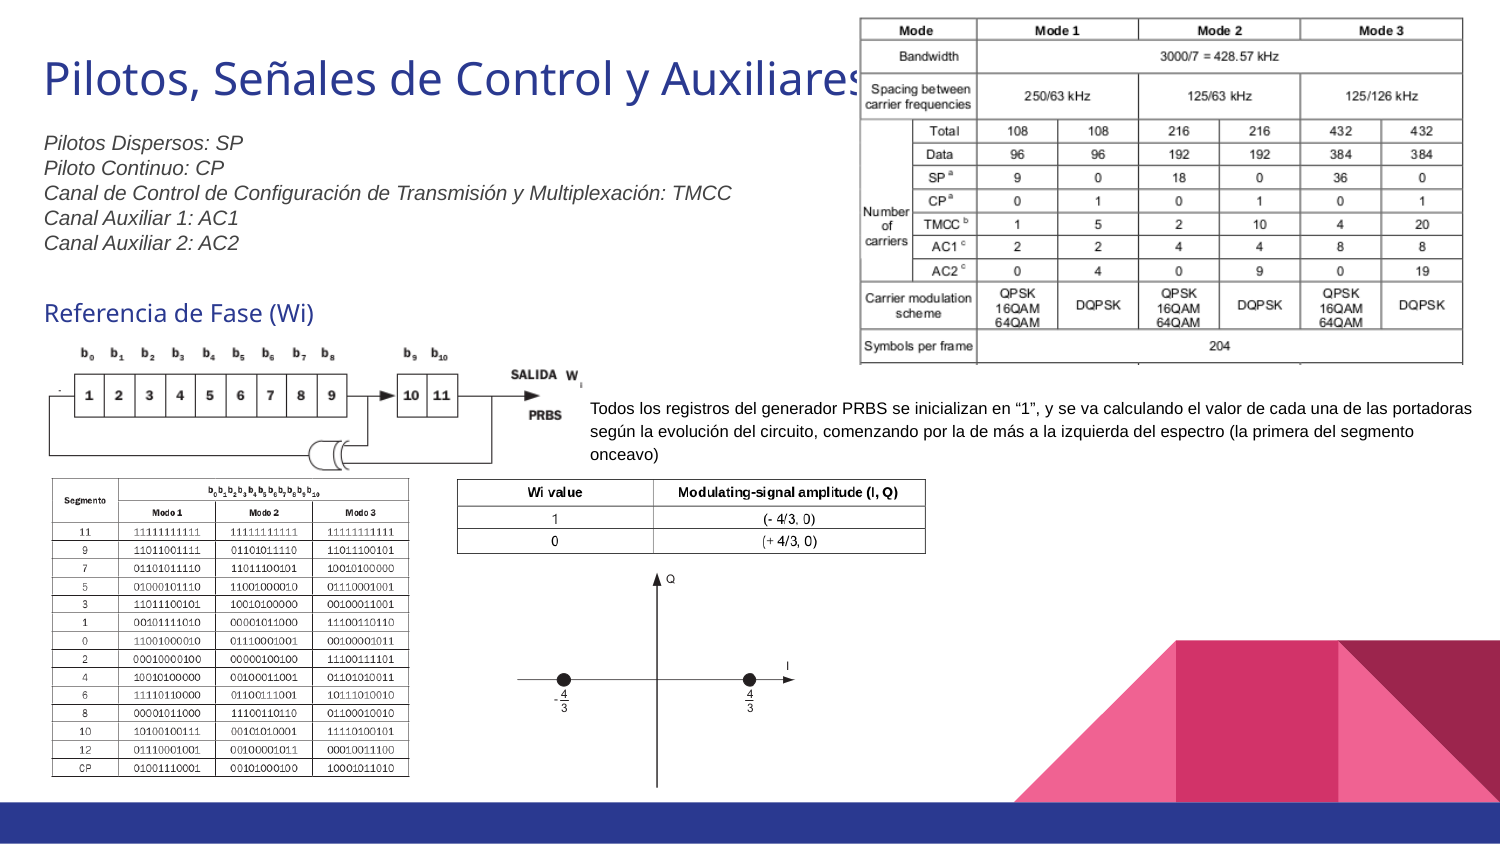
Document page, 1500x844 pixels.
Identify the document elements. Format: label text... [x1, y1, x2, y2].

text_box Todos los registros del generador PRBS se inicializan en “1”, y se va calculando el valor de cada una de las portadoras según la evolución del circuito, comenzando por la de más a la izquierda del espectro (la primera del segmento onceavo) [575, 380, 1500, 461]
title Referencia de Fase (Wi) [28, 282, 433, 363]
picture [512, 569, 814, 790]
picture [856, 13, 1468, 365]
title Pilotos, Señales de Control y Auxiliares [28, 34, 856, 115]
picture [39, 344, 929, 779]
text_box Pilotos Dispersos: SP Piloto Continuo: CP Canal de Control de Configuración de Transmisión y Multiplexación: TMCC Canal Auxiliar 1: AC1 Canal Auxiliar 2: AC2 [28, 115, 856, 264]
